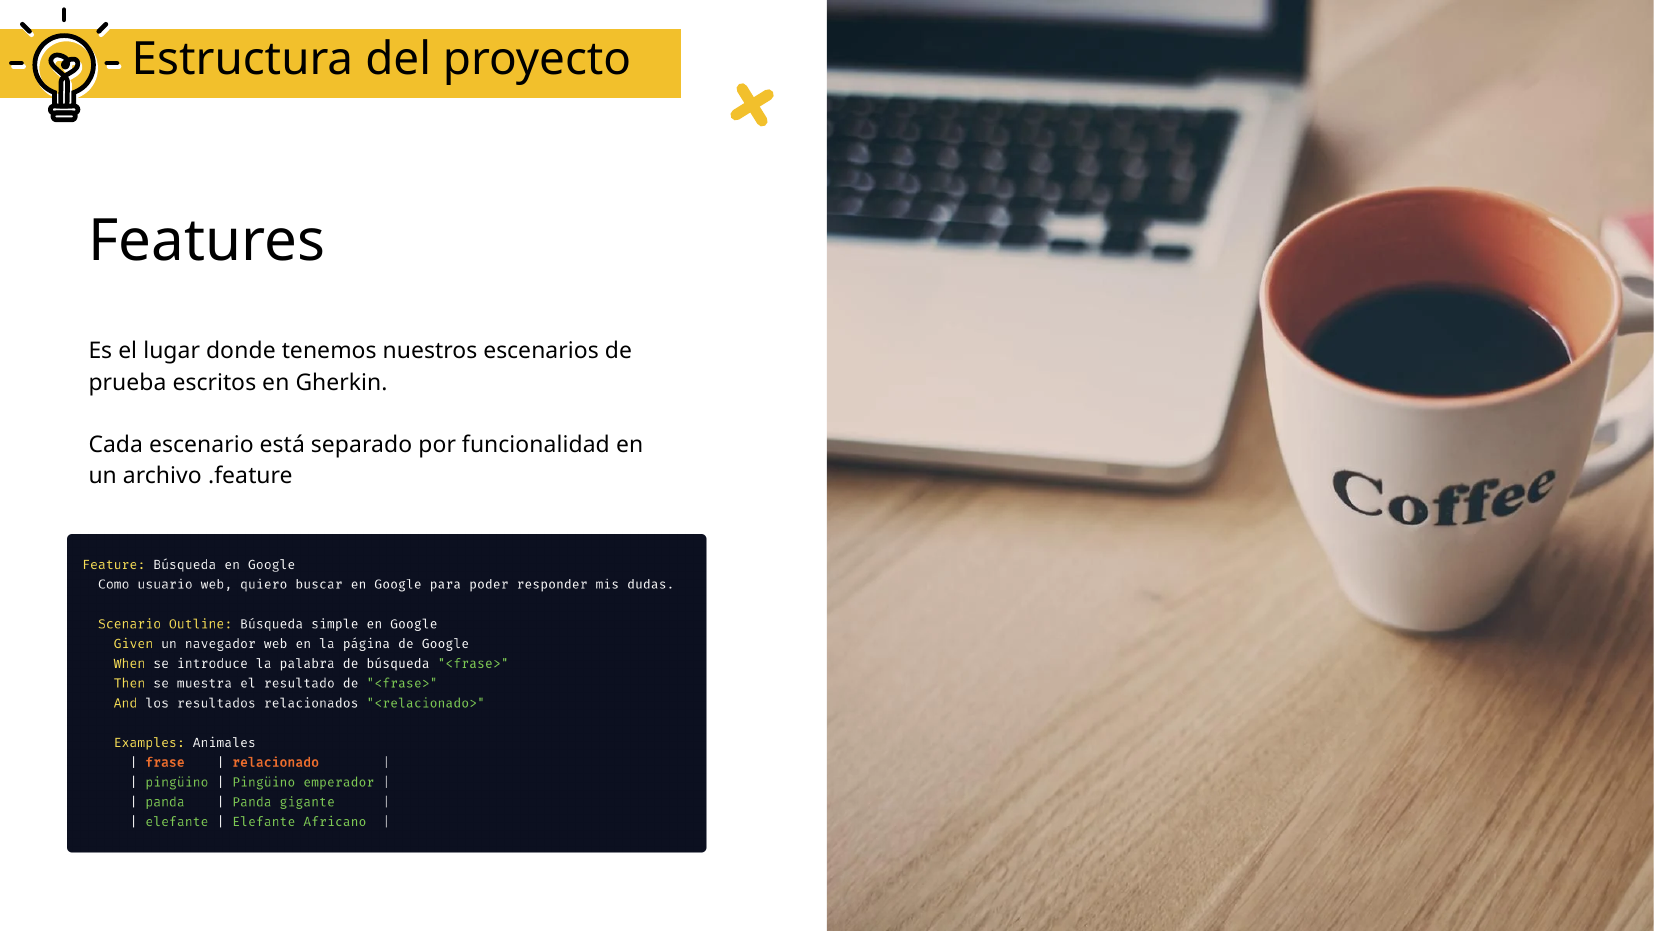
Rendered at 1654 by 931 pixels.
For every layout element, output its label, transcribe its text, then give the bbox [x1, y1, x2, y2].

title Features [88, 193, 780, 282]
title Estructura del proyecto [131, 0, 680, 119]
picture [826, 0, 1654, 931]
text_box Es el lugar donde tenemos nuestros escenarios de prueba escritos en Gherkin. Cada escenario está separado por funcionalidad en un archivo .feature [88, 295, 657, 531]
picture [65, 531, 709, 855]
